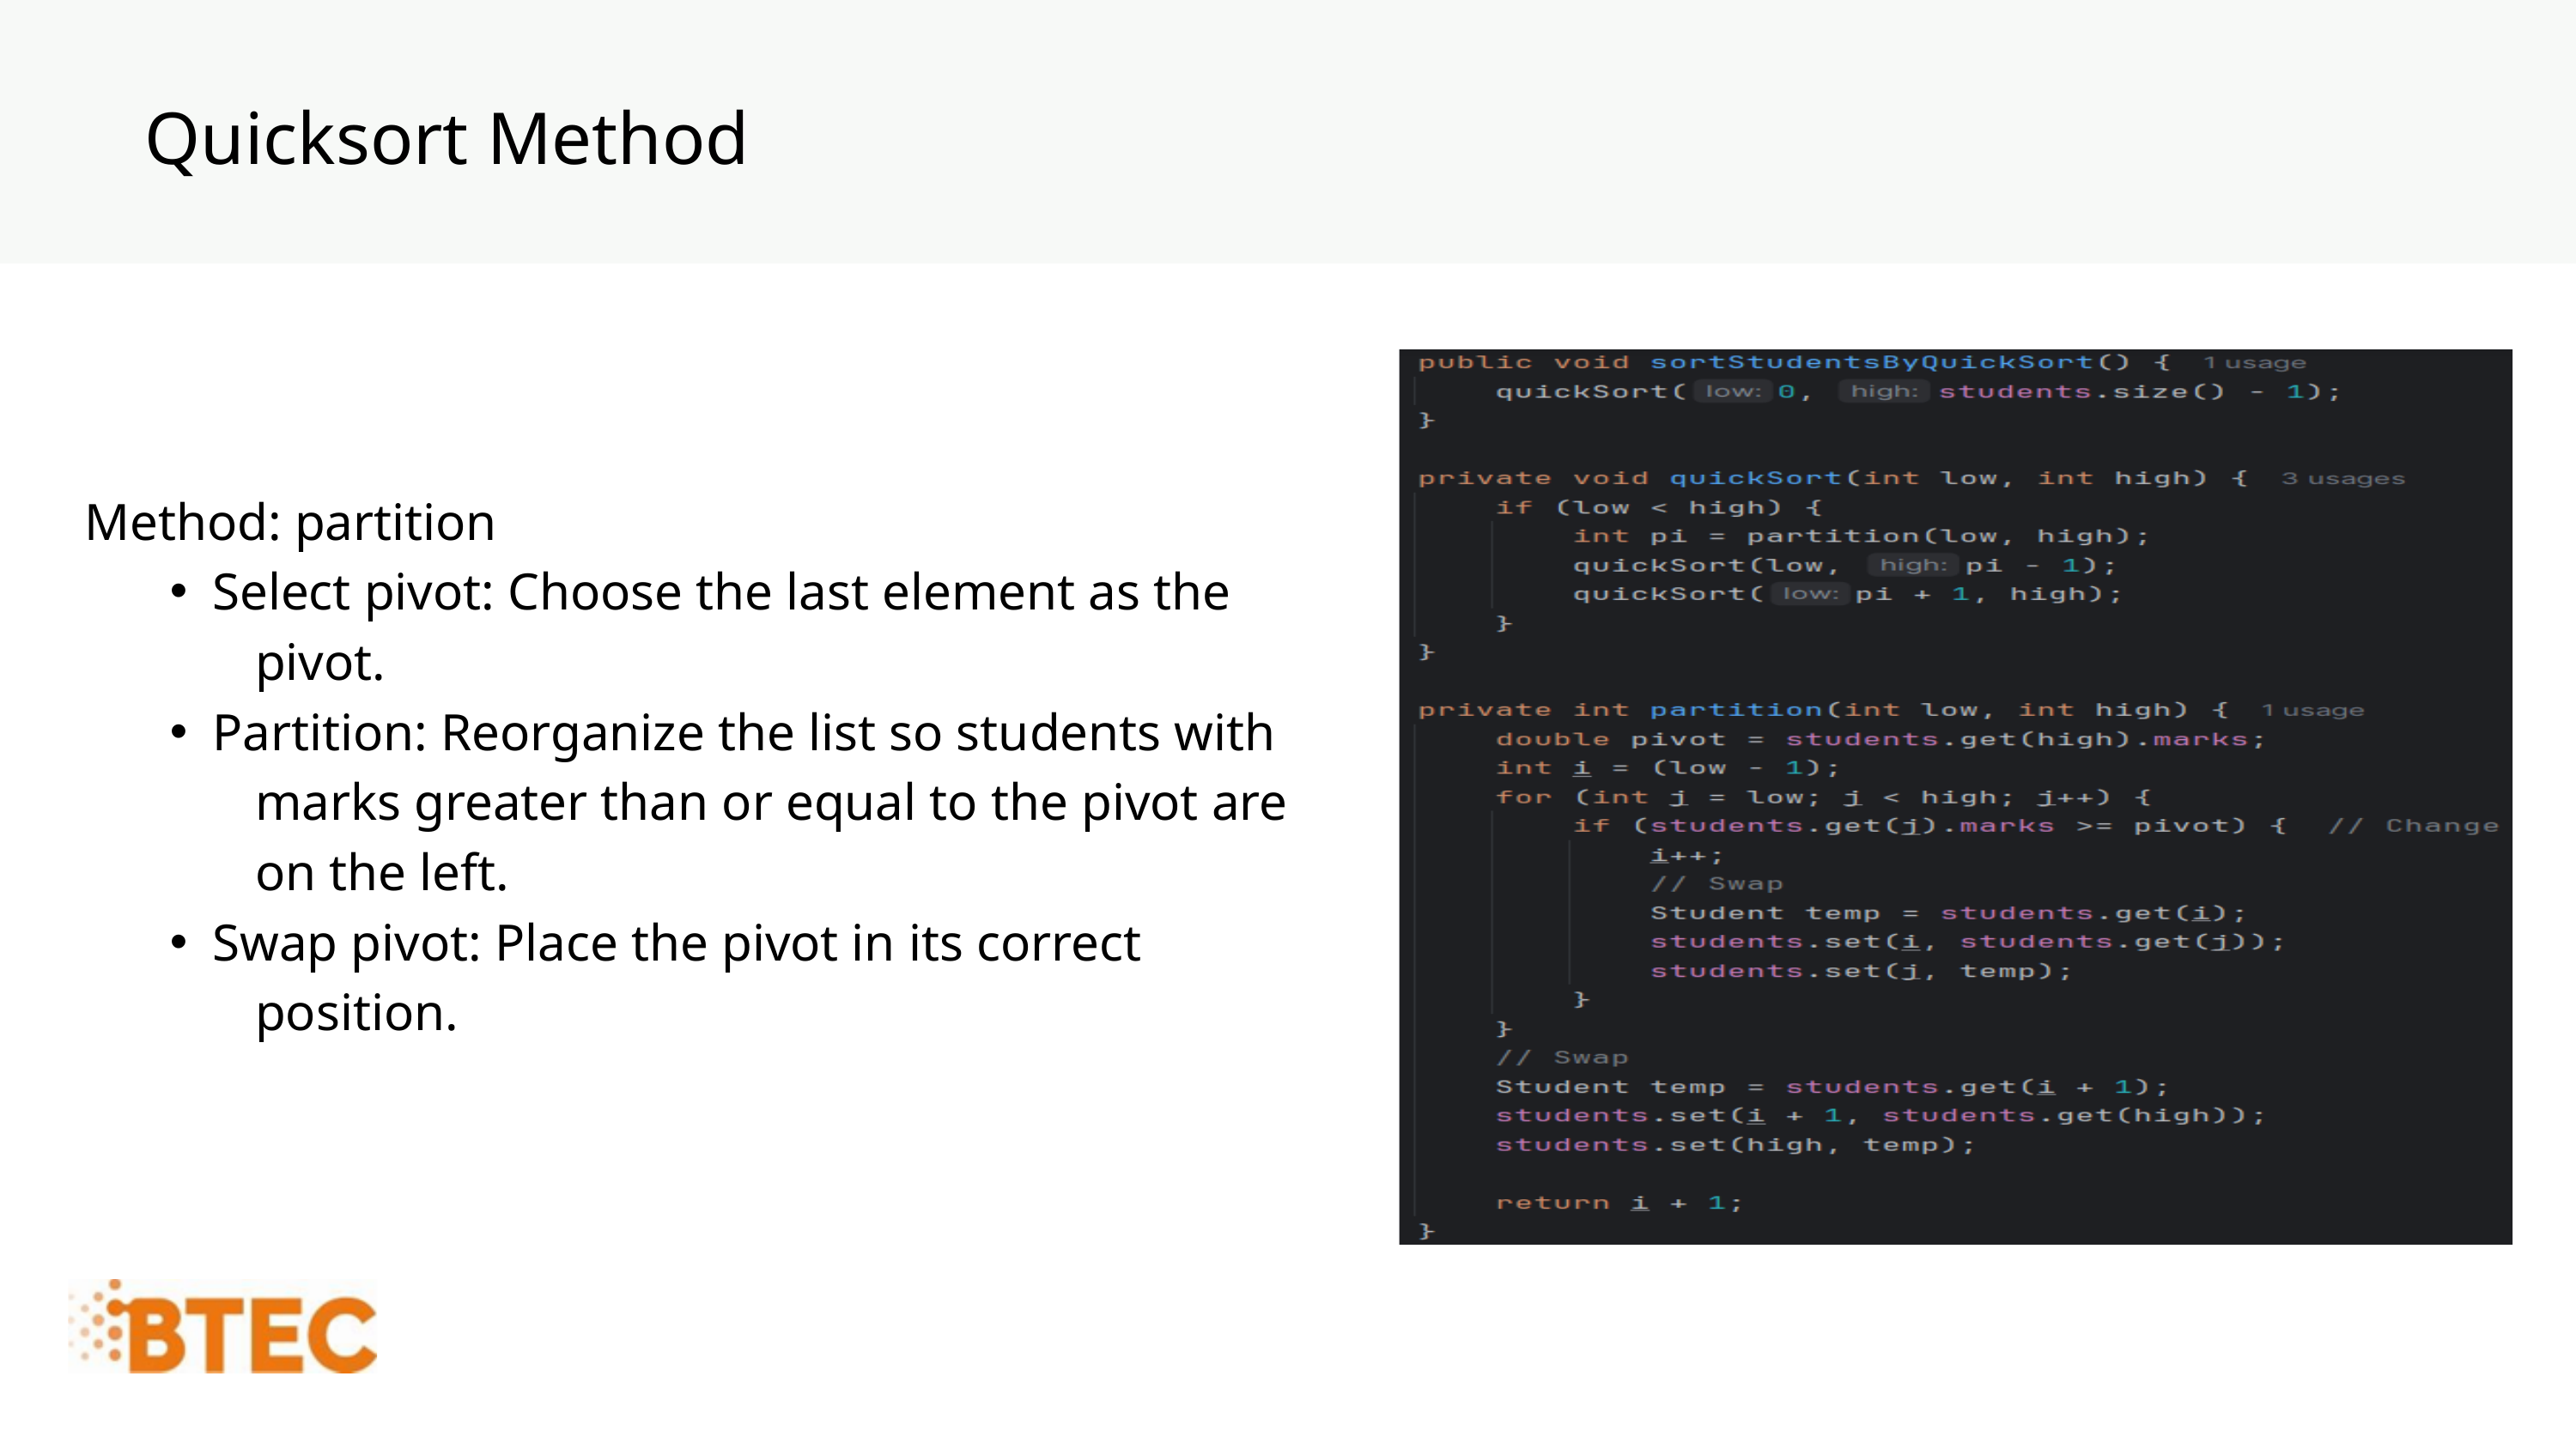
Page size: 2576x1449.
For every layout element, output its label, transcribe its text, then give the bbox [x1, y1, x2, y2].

text_box [68, 1279, 378, 1373]
text_box [0, 0, 2576, 264]
text_box [1399, 349, 2513, 1245]
text_box Method: partition Select pivot: Choose the last element as the pivot. Partition: Reorganize the list so students with marks greater than or equal to the pivot are on the left. Swap pivot: Place the pivot in its correct position. [84, 480, 1310, 1036]
text_box Quicksort Method [144, 78, 963, 174]
